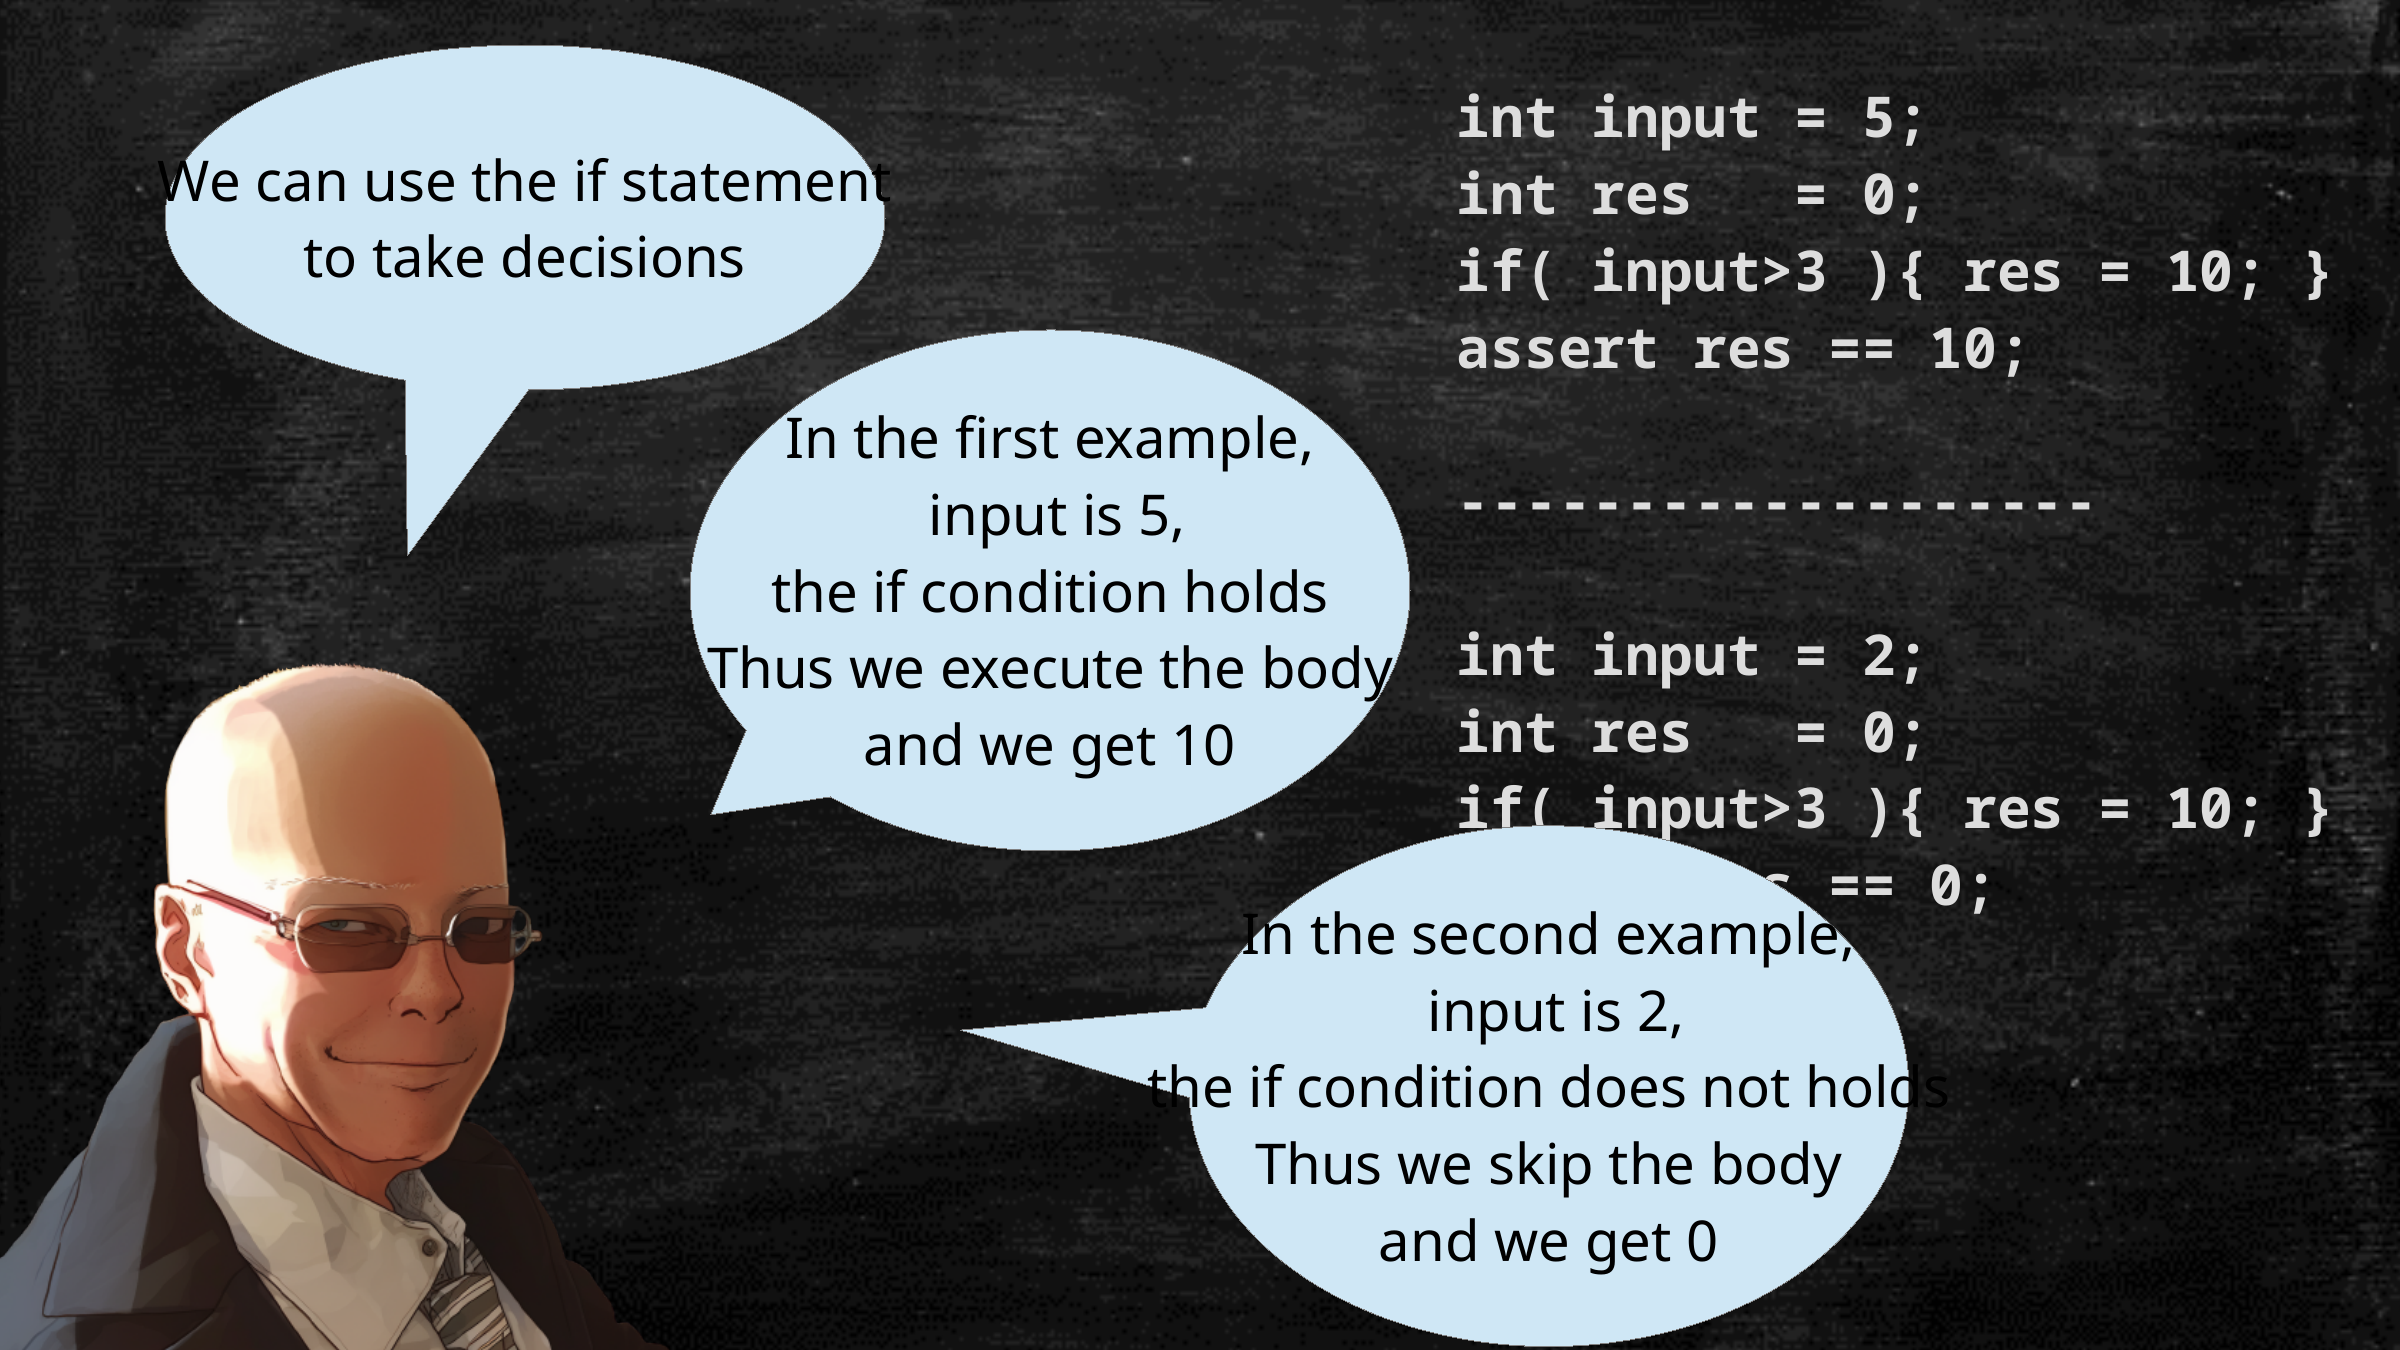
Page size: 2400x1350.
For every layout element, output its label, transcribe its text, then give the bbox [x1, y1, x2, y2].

text_box We can use the if statement to take decisions [165, 45, 886, 556]
text_box In the second example, input is 2, the if condition does not holds Thus we skip the body and we get 0 [960, 825, 1909, 1347]
picture [0, 0, 2400, 1350]
picture [1909, 1082, 1913, 1102]
text_box In the first example, input is 5, the if condition holds Thus we execute the body and we get 10 [690, 329, 1411, 851]
text_box int input = 5; int res = 0; if( input>3 ){ res = 10; } assert res == 10; ------------------- int input = 2; int res = 0; if( input>3 ){ res = 10; } assert res == 0; [1442, 70, 2400, 915]
